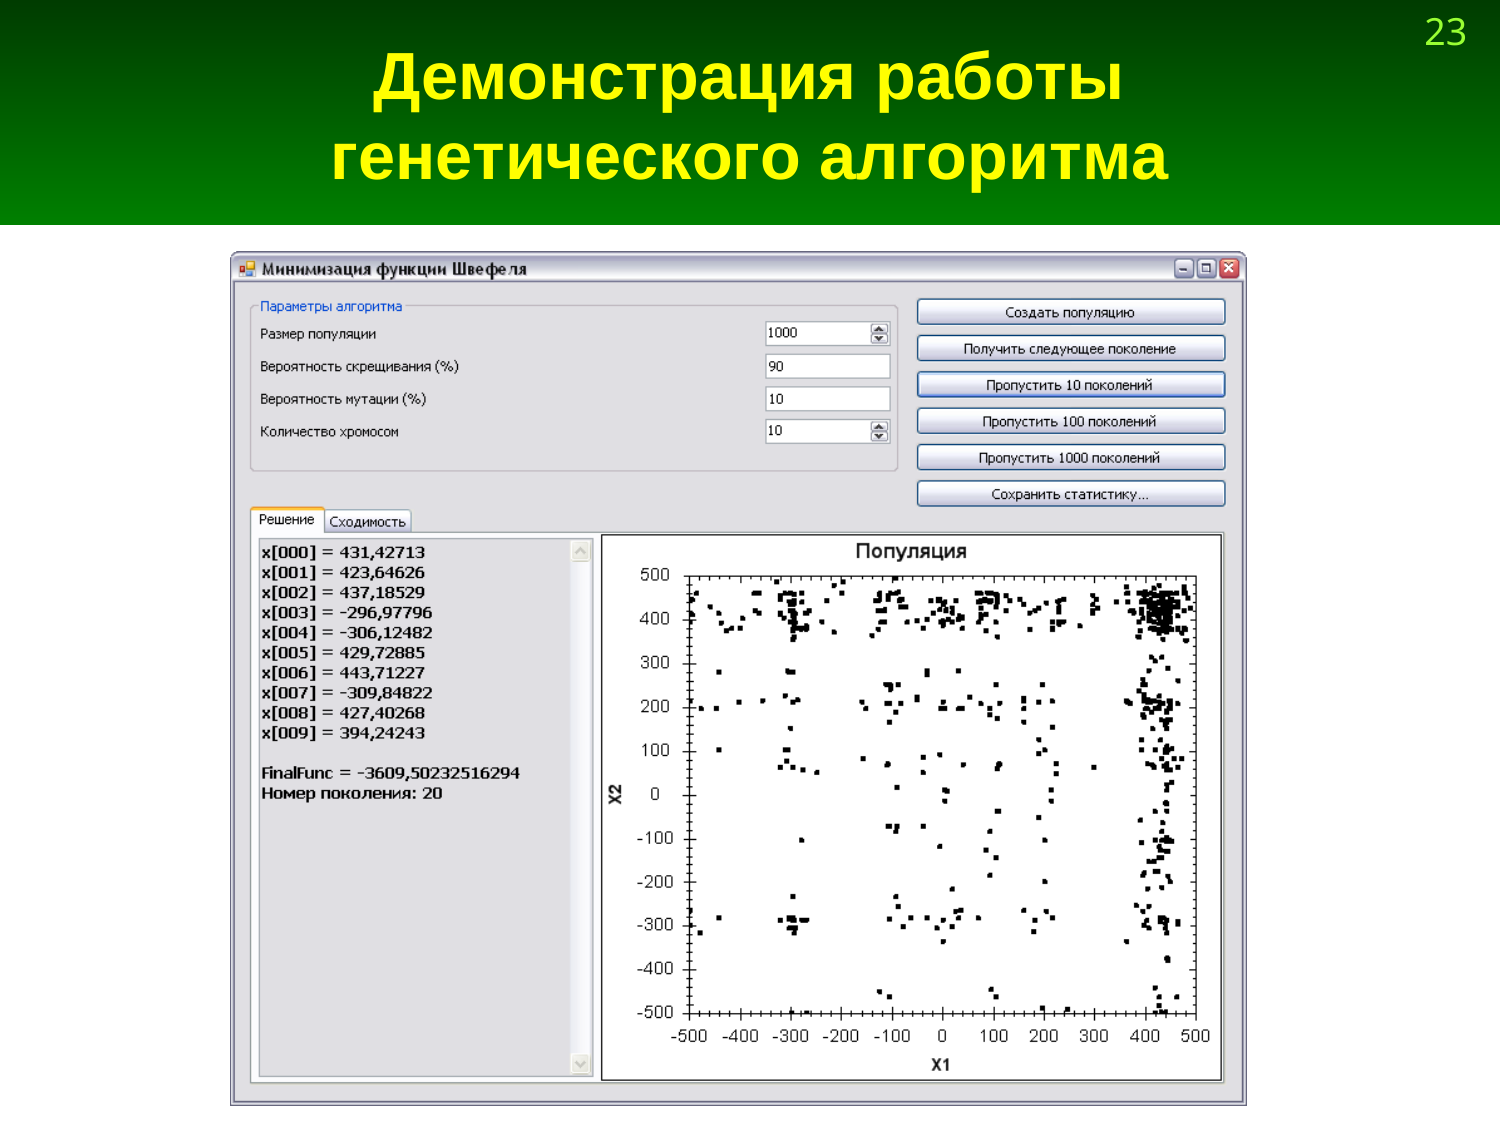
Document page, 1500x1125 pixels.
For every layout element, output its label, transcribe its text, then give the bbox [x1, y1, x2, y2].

title Демонстрация работы генетического алгоритма [112, 18, 1388, 207]
picture [230, 251, 1247, 1106]
